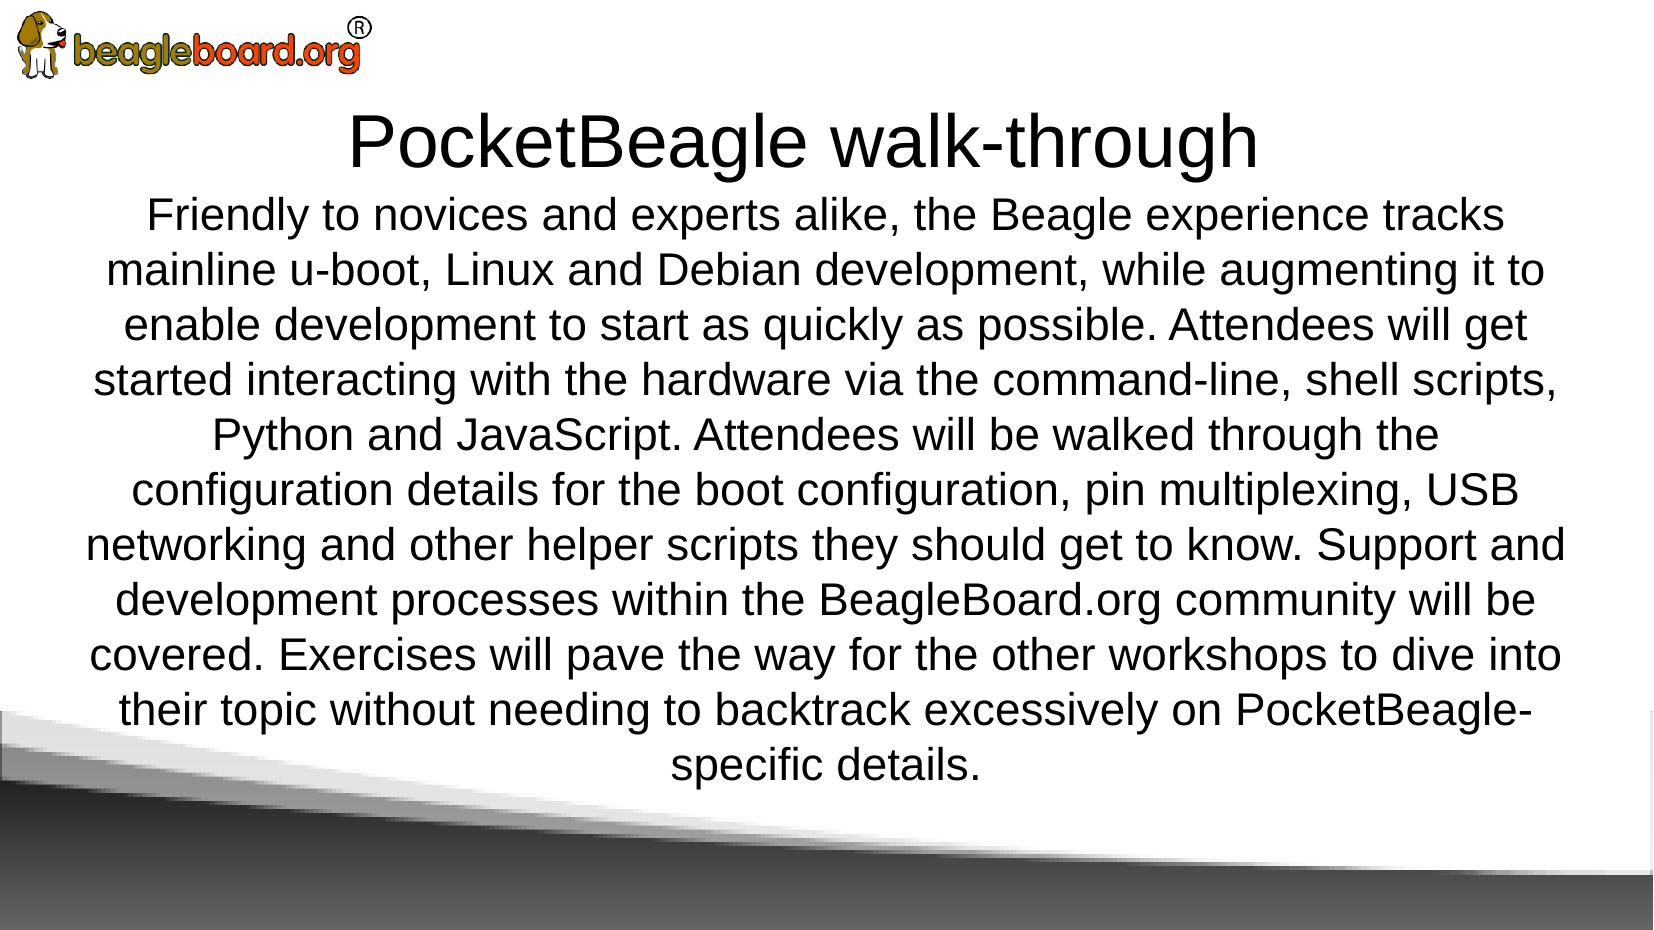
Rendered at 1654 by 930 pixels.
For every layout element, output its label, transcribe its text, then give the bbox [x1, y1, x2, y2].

picture [700, 770, 712, 777]
picture [842, 770, 854, 777]
text_box Friendly to novices and experts alike, the Beagle experience tracks mainline u-boot, Linux and Debian development, while augmenting it to enable development to start as quickly as possible. Attendees will get started interacting with the hardware via the command-line, shell scripts, Python and JavaScript. Attendees will be walked through the configuration details for the boot configuration, pin multiplexing, USB networking and other helper scripts they should get to know. Support and development processes within the BeagleBoard.org community will be covered. Exercises will pave the way for the other workshops to dive into their topic without needing to backtrack excessively on PocketBeagle-specific details. [82, 205, 1571, 770]
picture [0, 707, 1654, 875]
picture [905, 770, 917, 777]
text_box PocketBeagle walk-through [59, 53, 1548, 222]
picture [17, 11, 372, 79]
